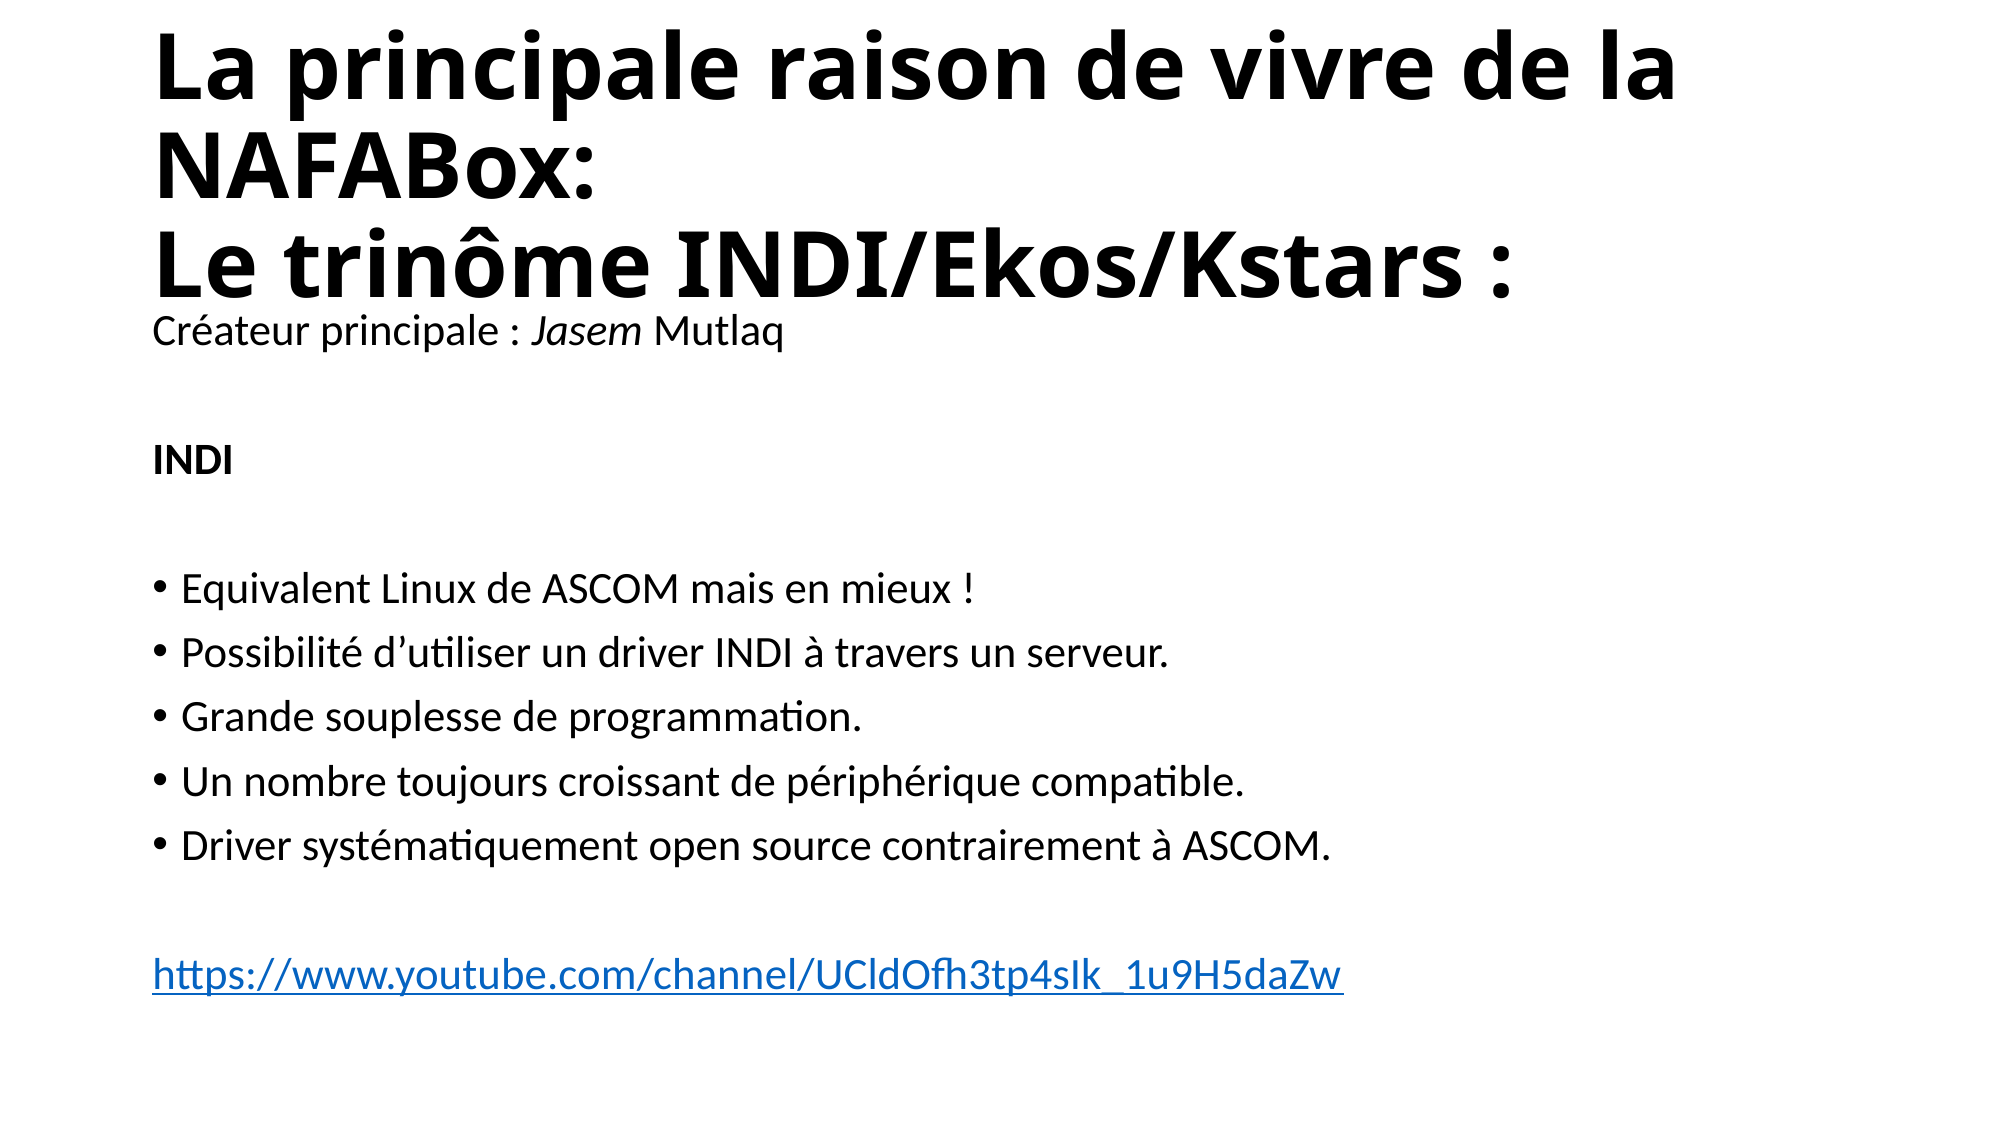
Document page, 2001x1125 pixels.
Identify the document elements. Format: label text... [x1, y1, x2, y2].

list Créateur principale : Jasem Mutlaq INDI Equivalent Linux de ASCOM mais en mieux ! Possibilité d’utiliser un driver INDI à travers un serveur. Grande souplesse de programmation. Un nombre toujours croissant de périphérique compatible. Driver systématiquement open source contrairement à ASCOM. https://www.youtube.com/channel/UCldOfh3tp4sIk_1u9H5daZw [137, 299, 1863, 1014]
title La principale raison de vivre de la NAFABox: Le trinôme INDI/Ekos/Kstars : [137, 59, 1863, 278]
